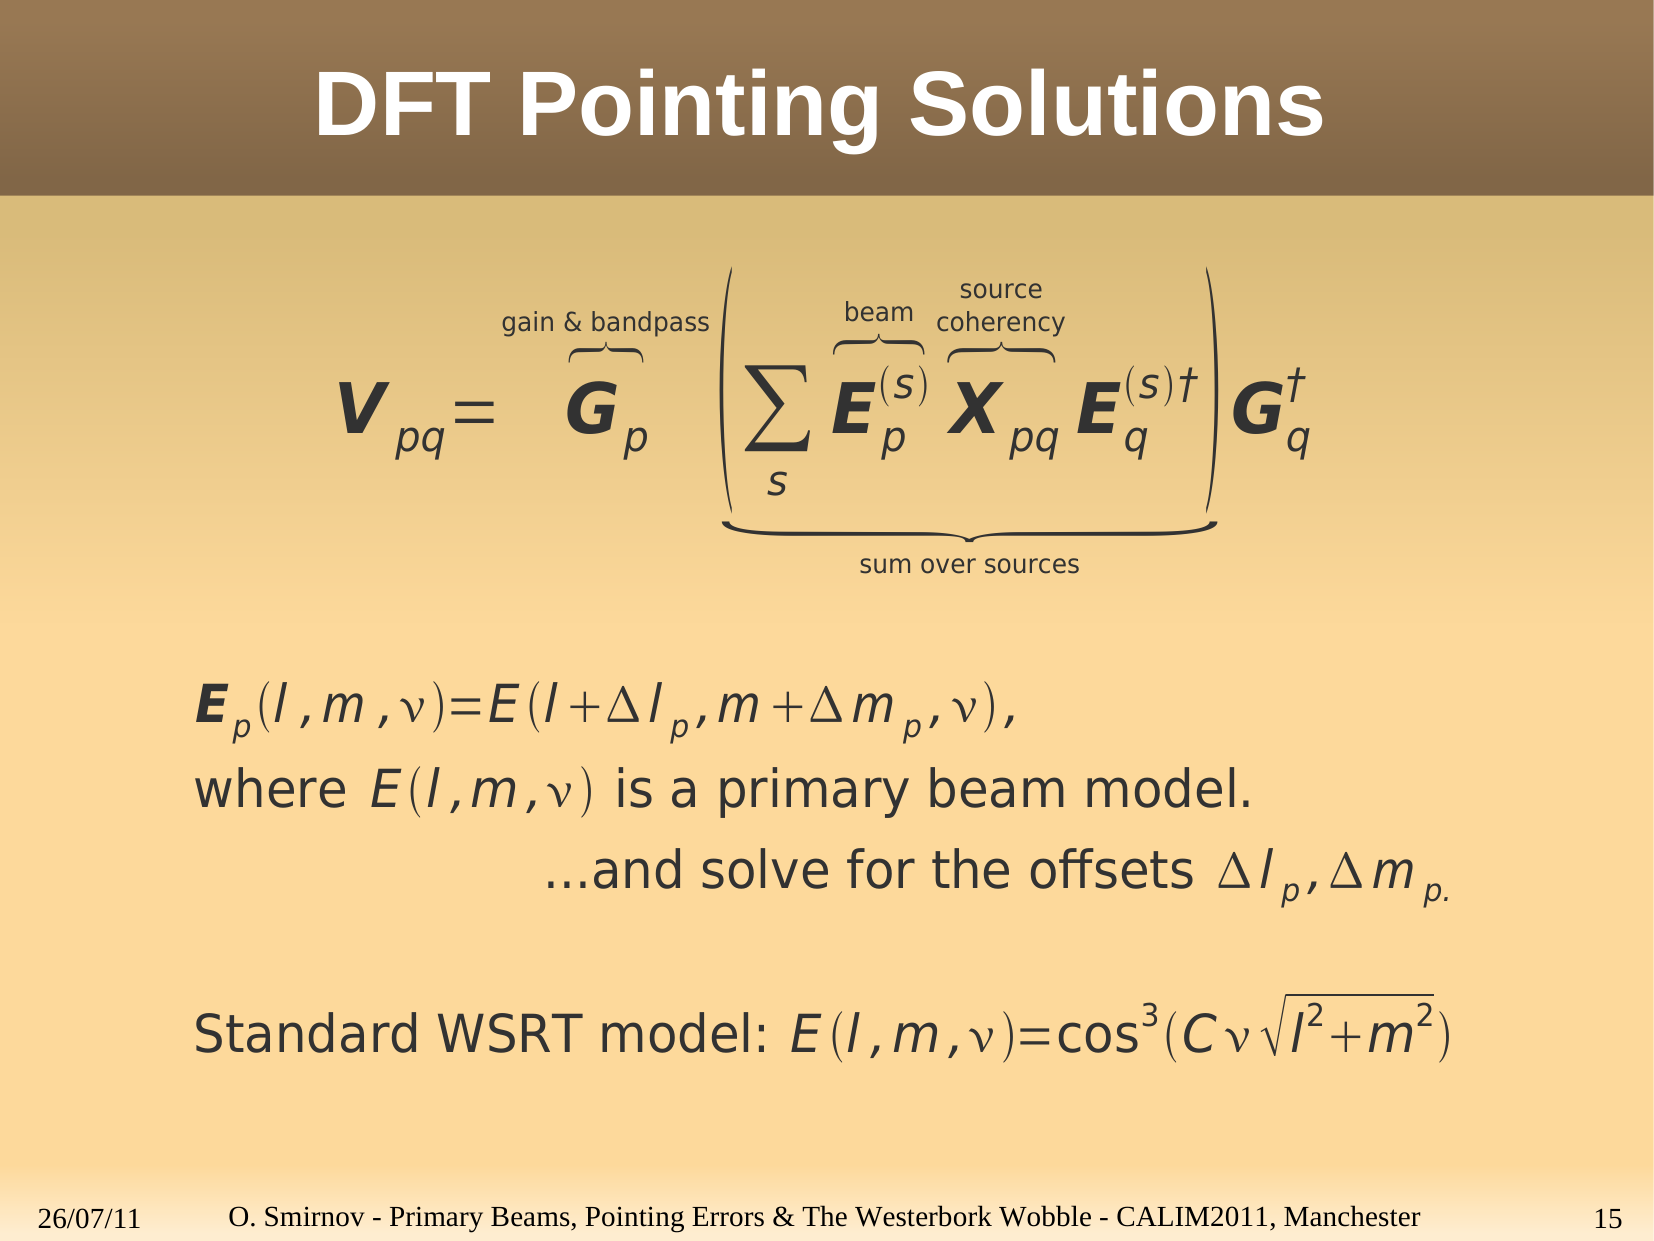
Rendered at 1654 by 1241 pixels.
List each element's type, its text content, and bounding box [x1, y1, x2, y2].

picture [0, 0, 1654, 1241]
title DFT Pointing Solutions [76, 0, 1565, 208]
chart [187, 262, 1460, 1069]
